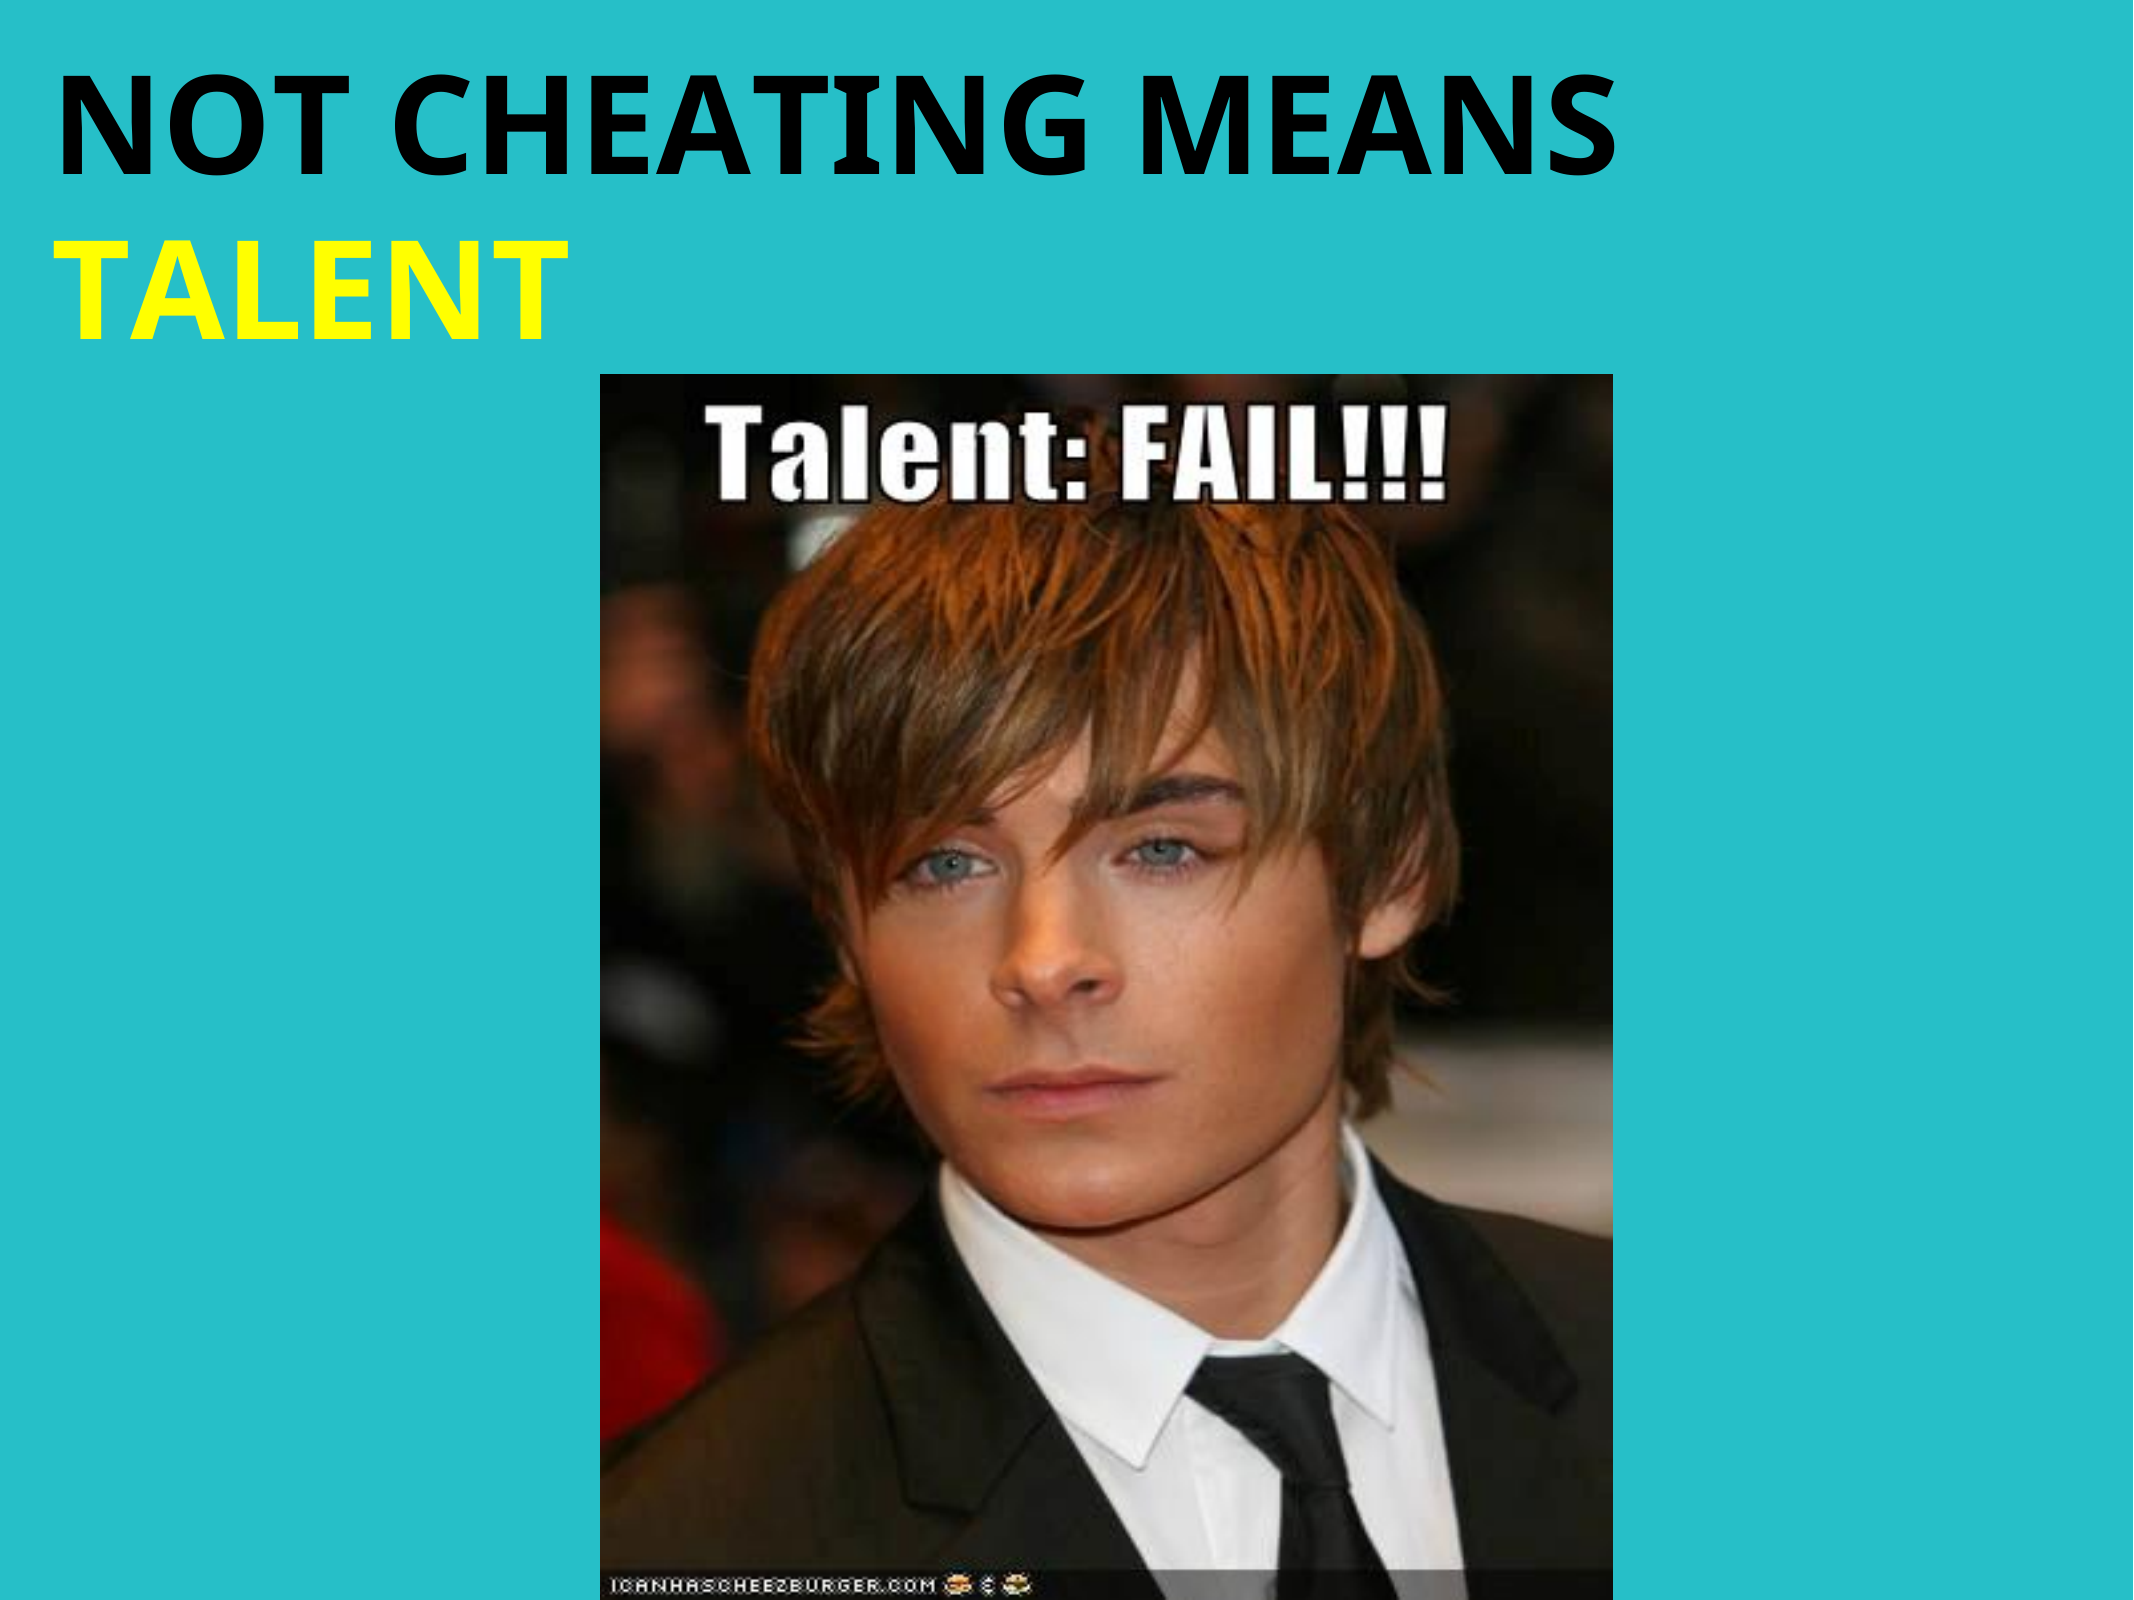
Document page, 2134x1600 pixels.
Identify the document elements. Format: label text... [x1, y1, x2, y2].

text_box NOT CHEATING MEANS TALENT [41, 37, 2134, 483]
picture [600, 374, 1613, 1600]
